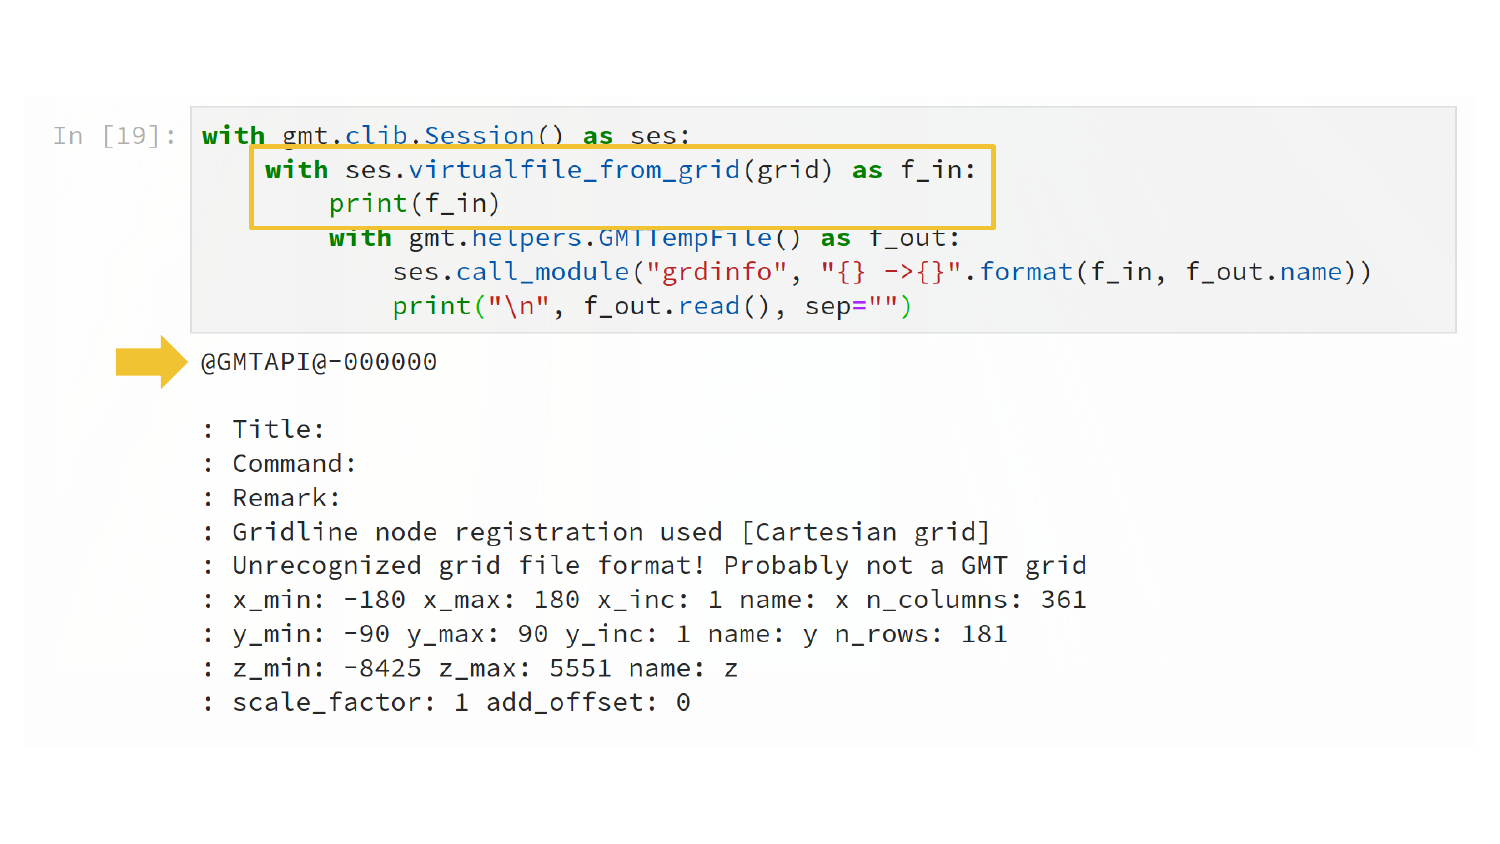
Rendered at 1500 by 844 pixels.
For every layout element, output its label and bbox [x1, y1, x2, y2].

text_box [116, 334, 189, 390]
picture [24, 97, 1475, 747]
